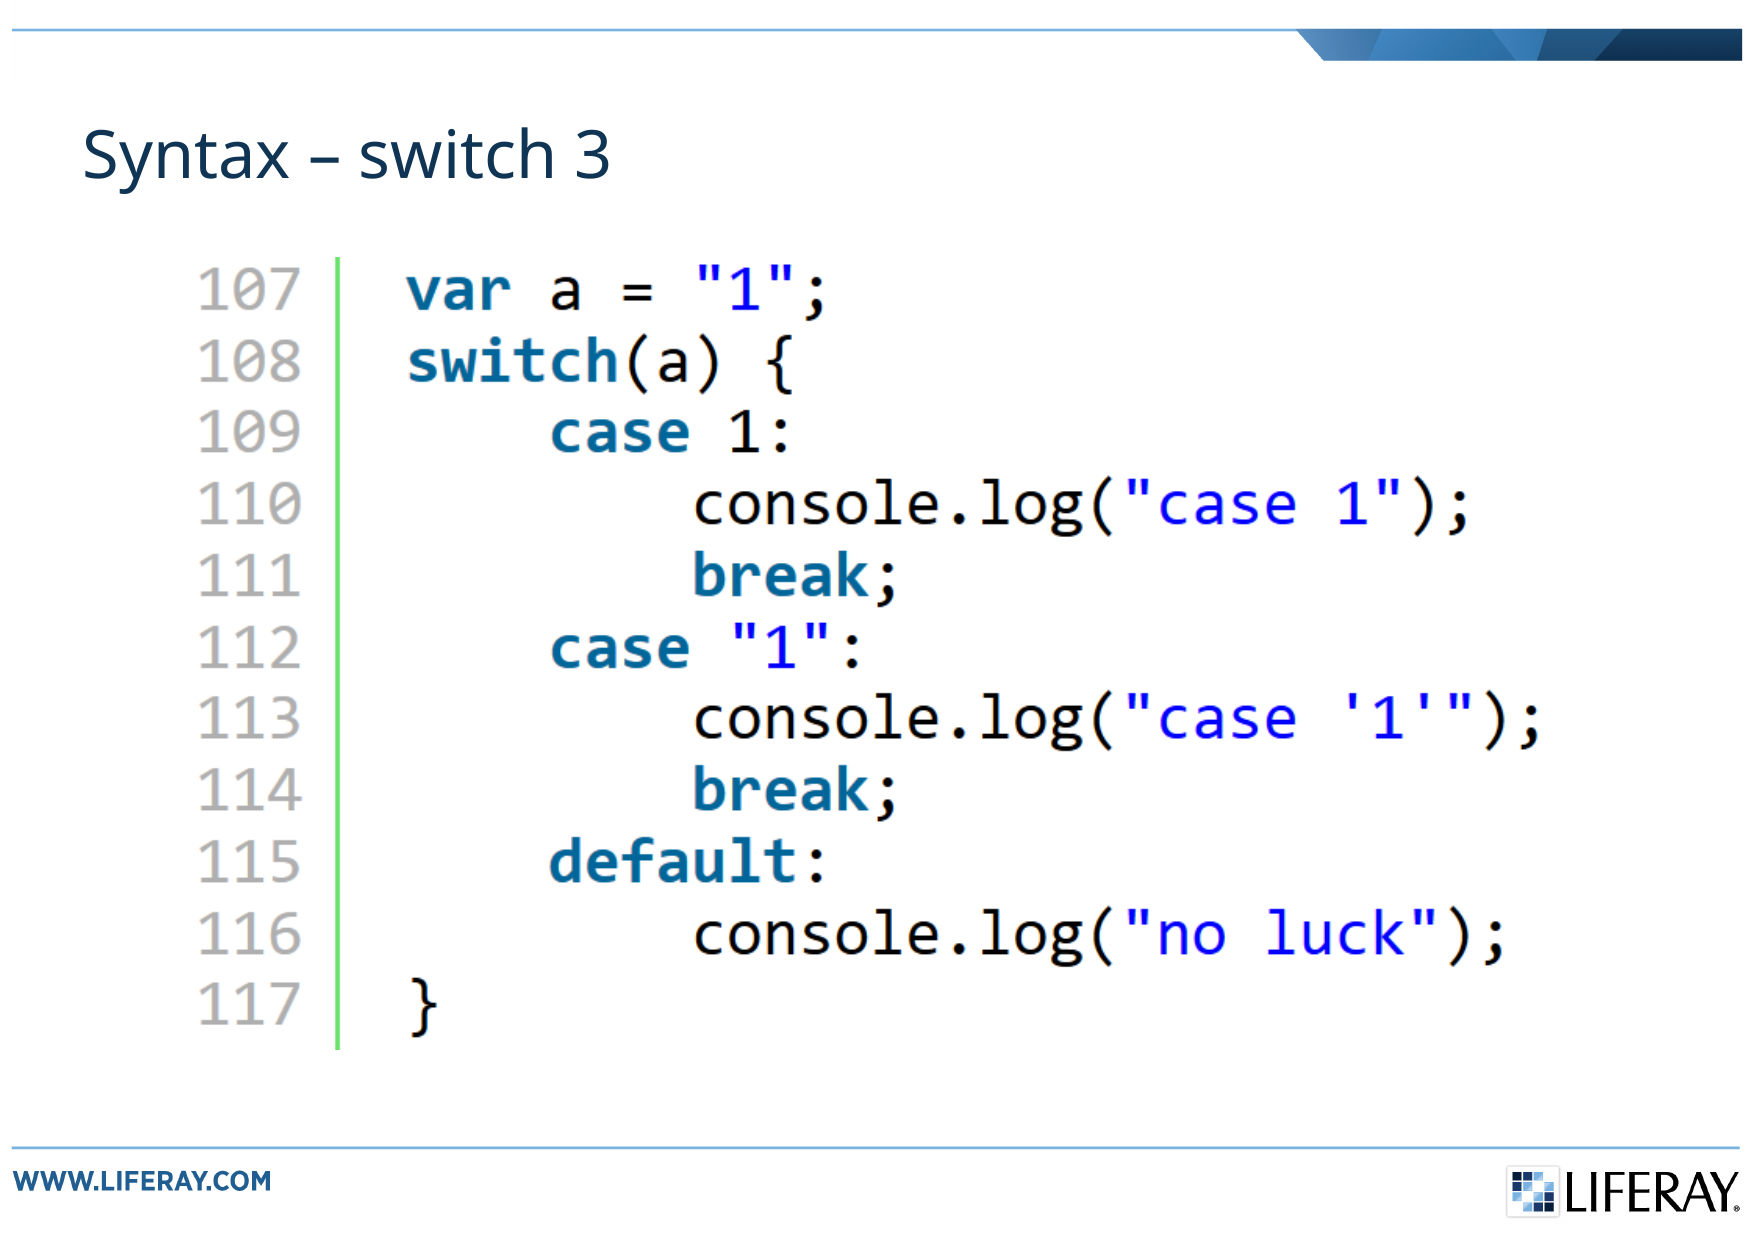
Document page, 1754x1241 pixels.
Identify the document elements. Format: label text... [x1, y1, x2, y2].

picture [10, 1124, 1741, 1234]
picture [12, 0, 1743, 84]
title Syntax – switch 3 [82, 49, 1571, 257]
picture [187, 257, 1547, 1051]
